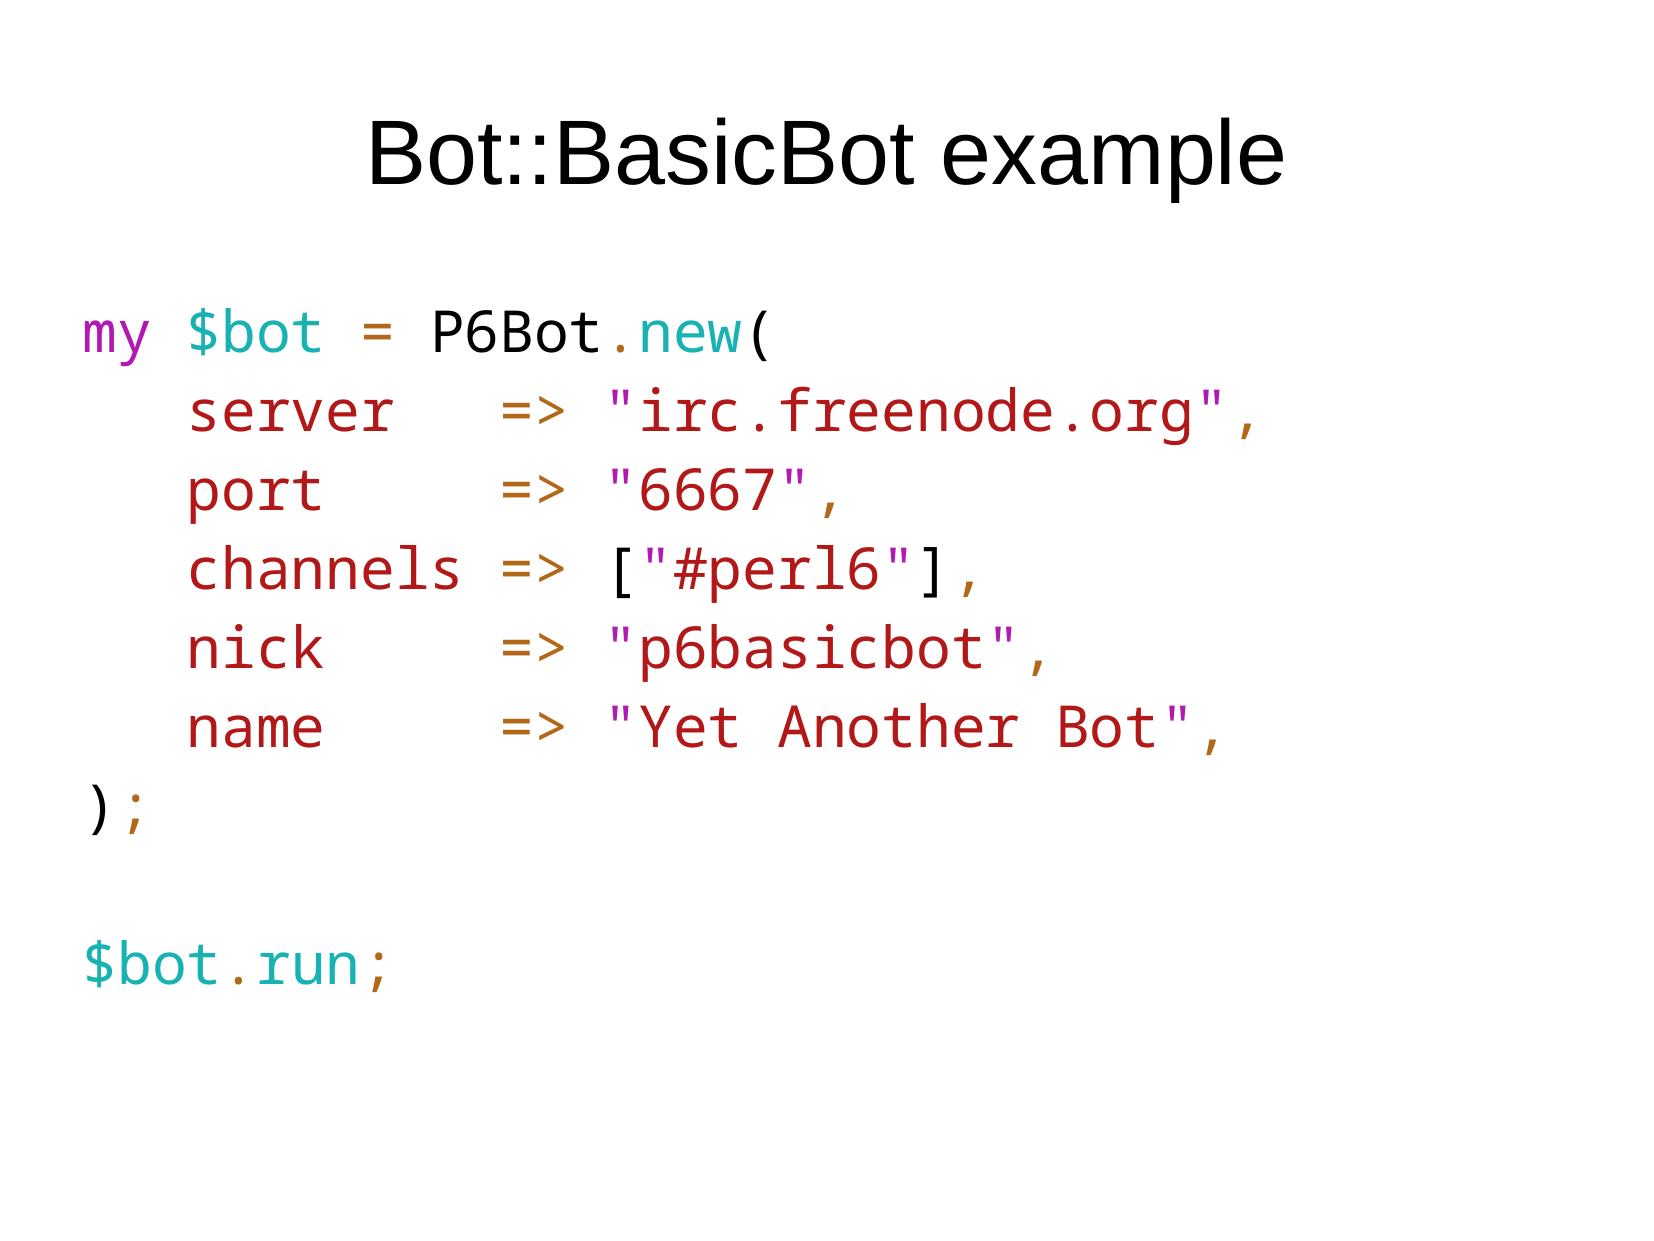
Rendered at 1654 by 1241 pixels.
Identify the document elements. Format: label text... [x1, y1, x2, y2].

list my $bot = P6Bot.new( server => "irc.freenode.org", port => "6667", channels => ["#perl6"], nick => "p6basicbot", name => "Yet Another Bot", ); $bot.run; [82, 290, 1571, 1010]
title Bot::BasicBot example [82, 49, 1571, 257]
